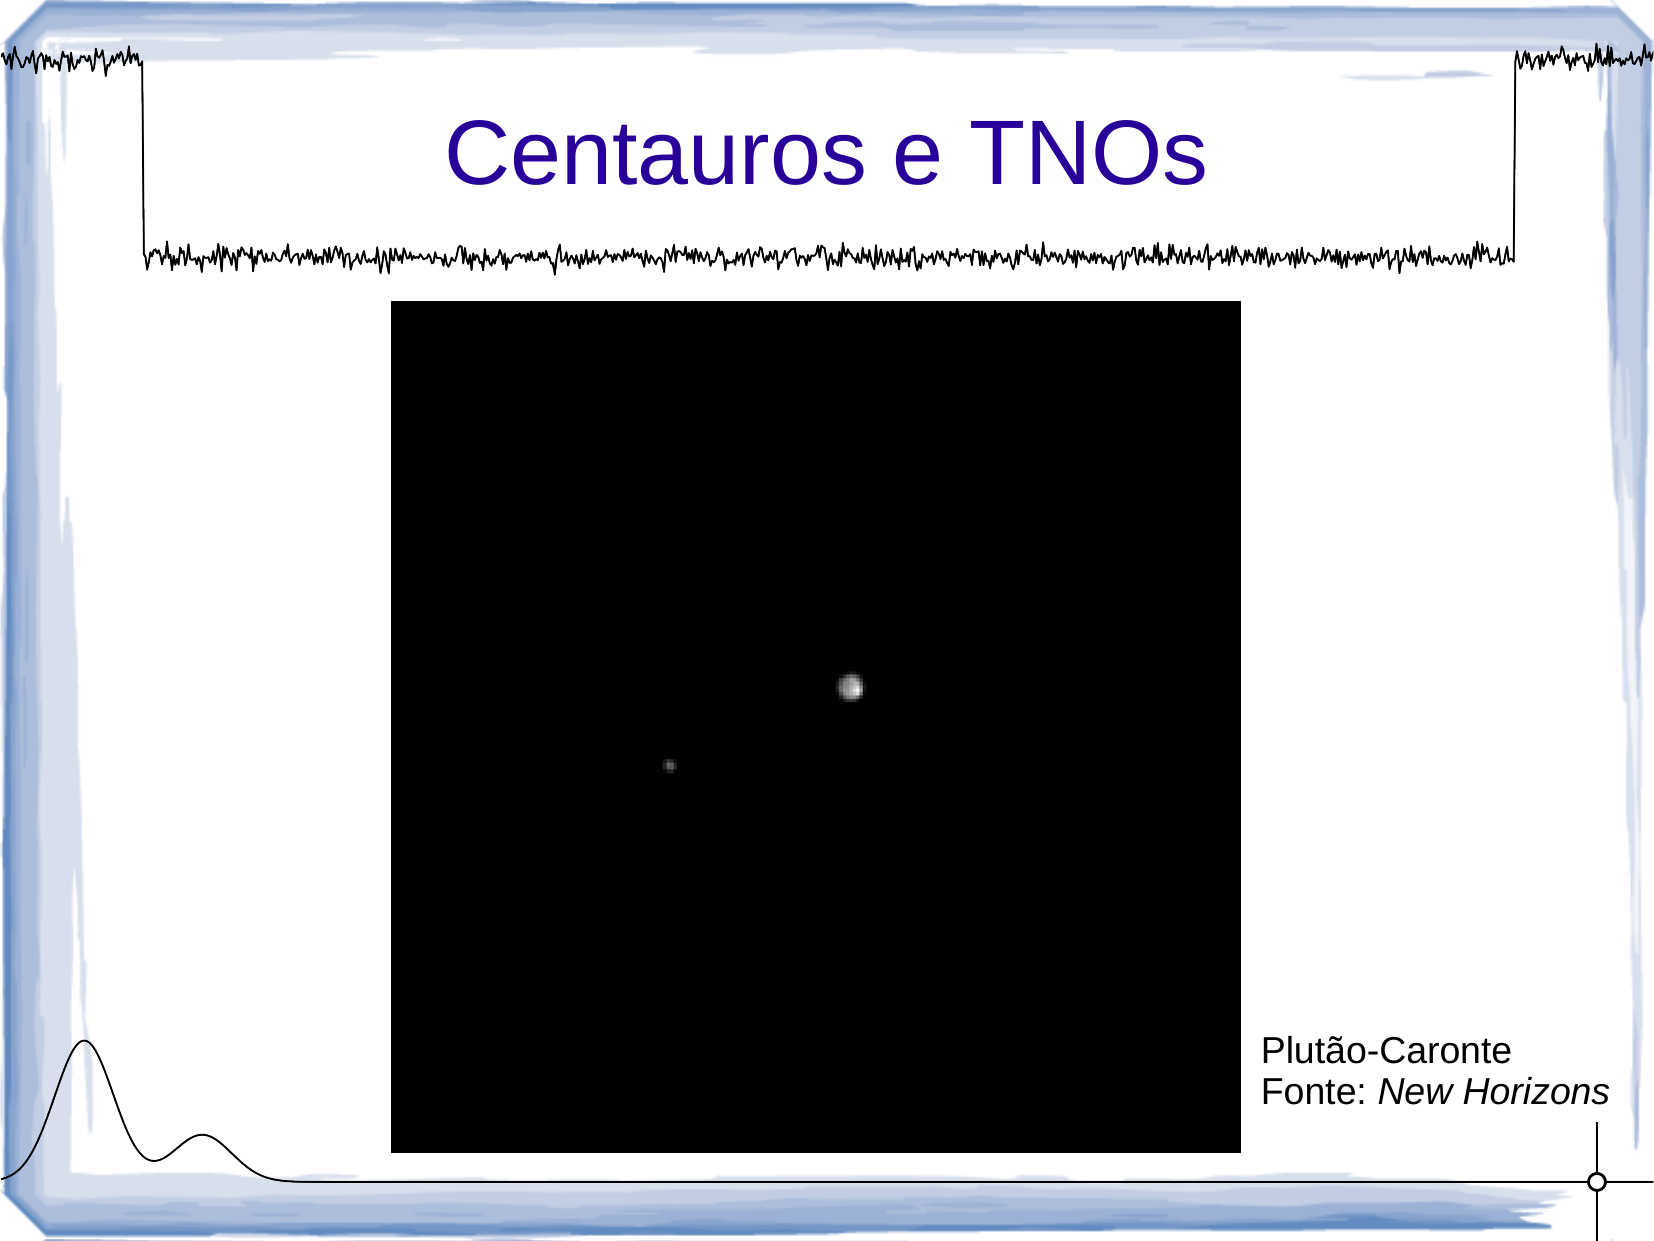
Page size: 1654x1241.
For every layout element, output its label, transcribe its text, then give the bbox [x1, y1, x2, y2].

picture [0, 0, 1654, 1241]
text_box Plutão-Caronte Fonte: New Horizons [1246, 1021, 1626, 1121]
